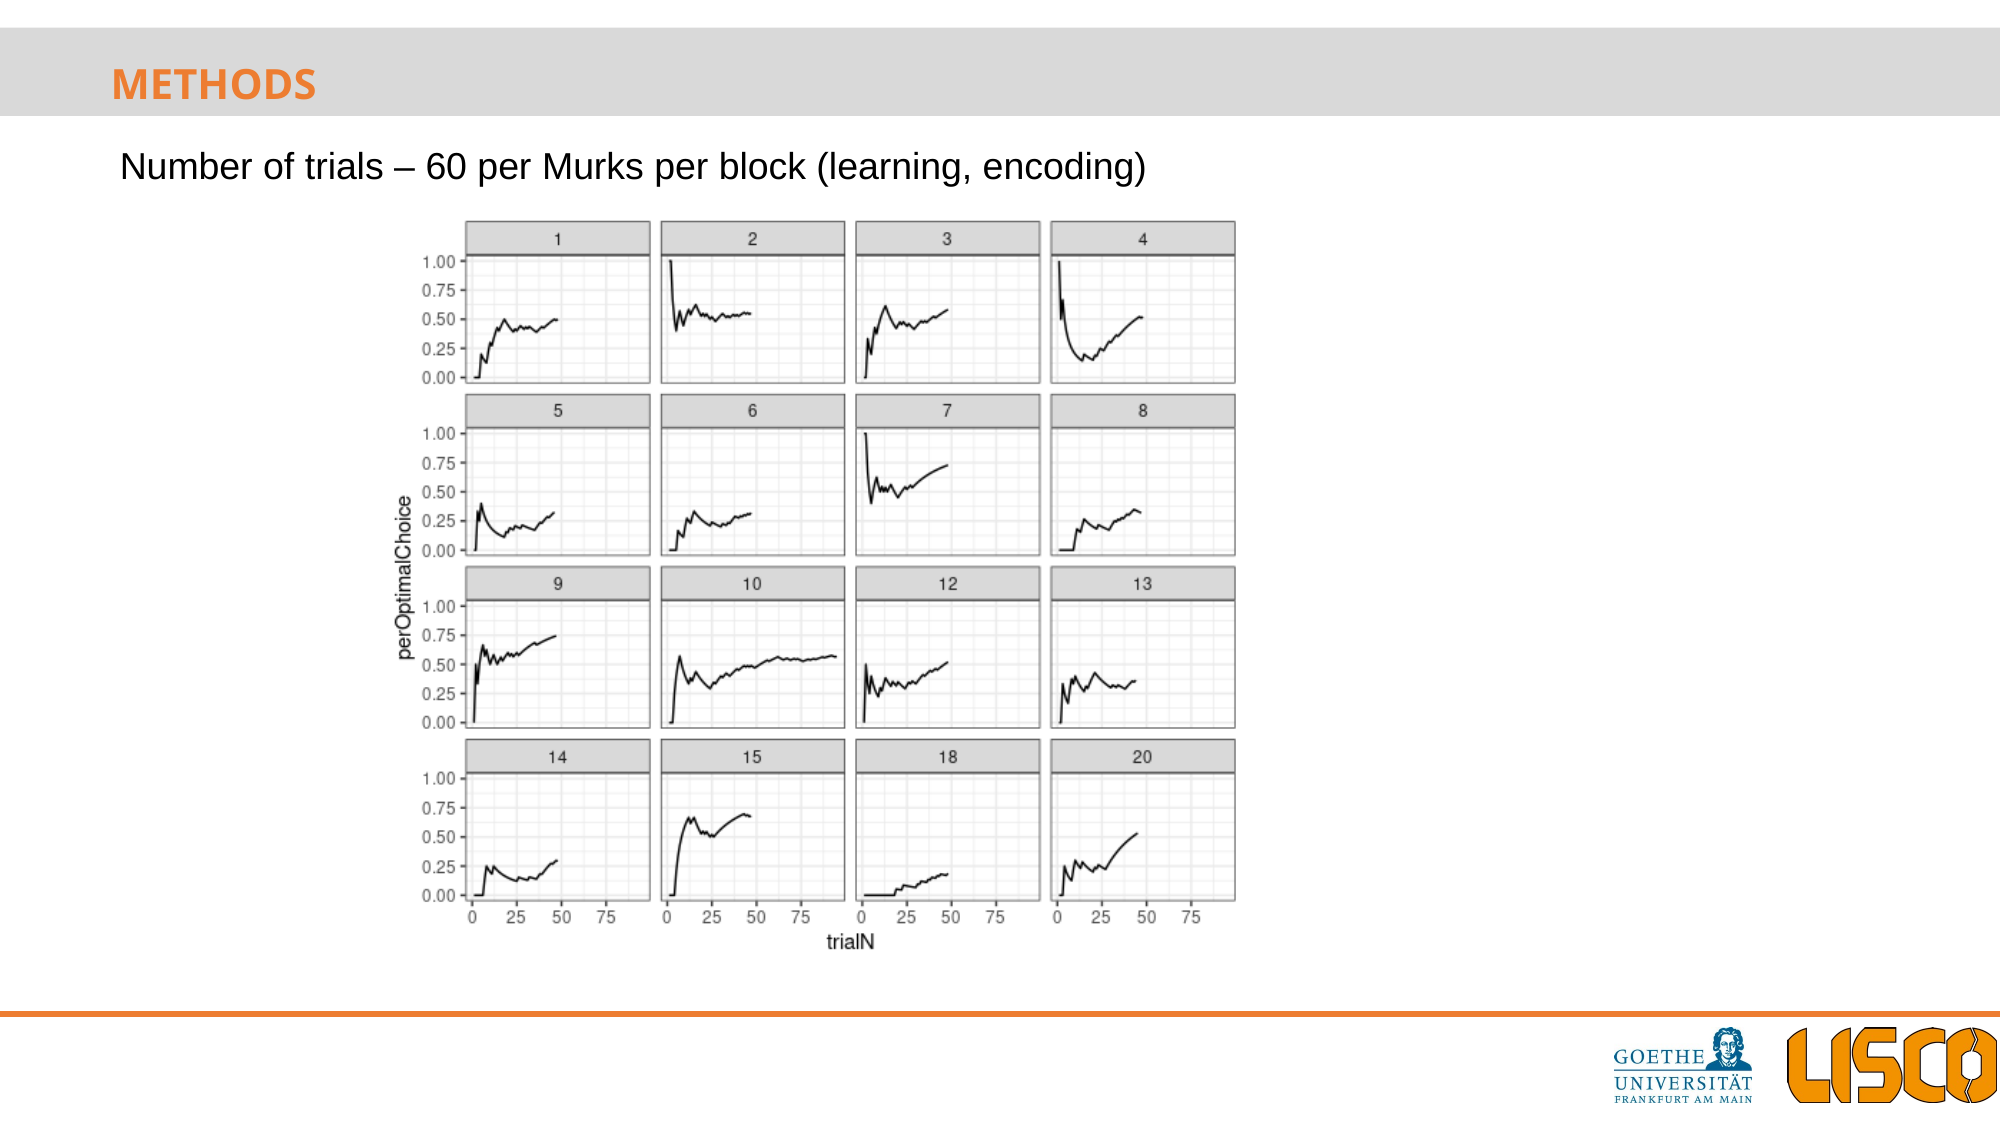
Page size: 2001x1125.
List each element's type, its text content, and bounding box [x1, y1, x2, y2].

picture [1787, 1027, 1997, 1103]
picture [385, 211, 1246, 965]
text_box Number of trials – 60 per Murks per block (learning, encoding) [105, 138, 1636, 237]
text_box METHODS [95, 50, 354, 116]
text_box [0, 27, 2000, 116]
picture [1614, 1027, 1752, 1103]
picture [1733, 1027, 1752, 1067]
